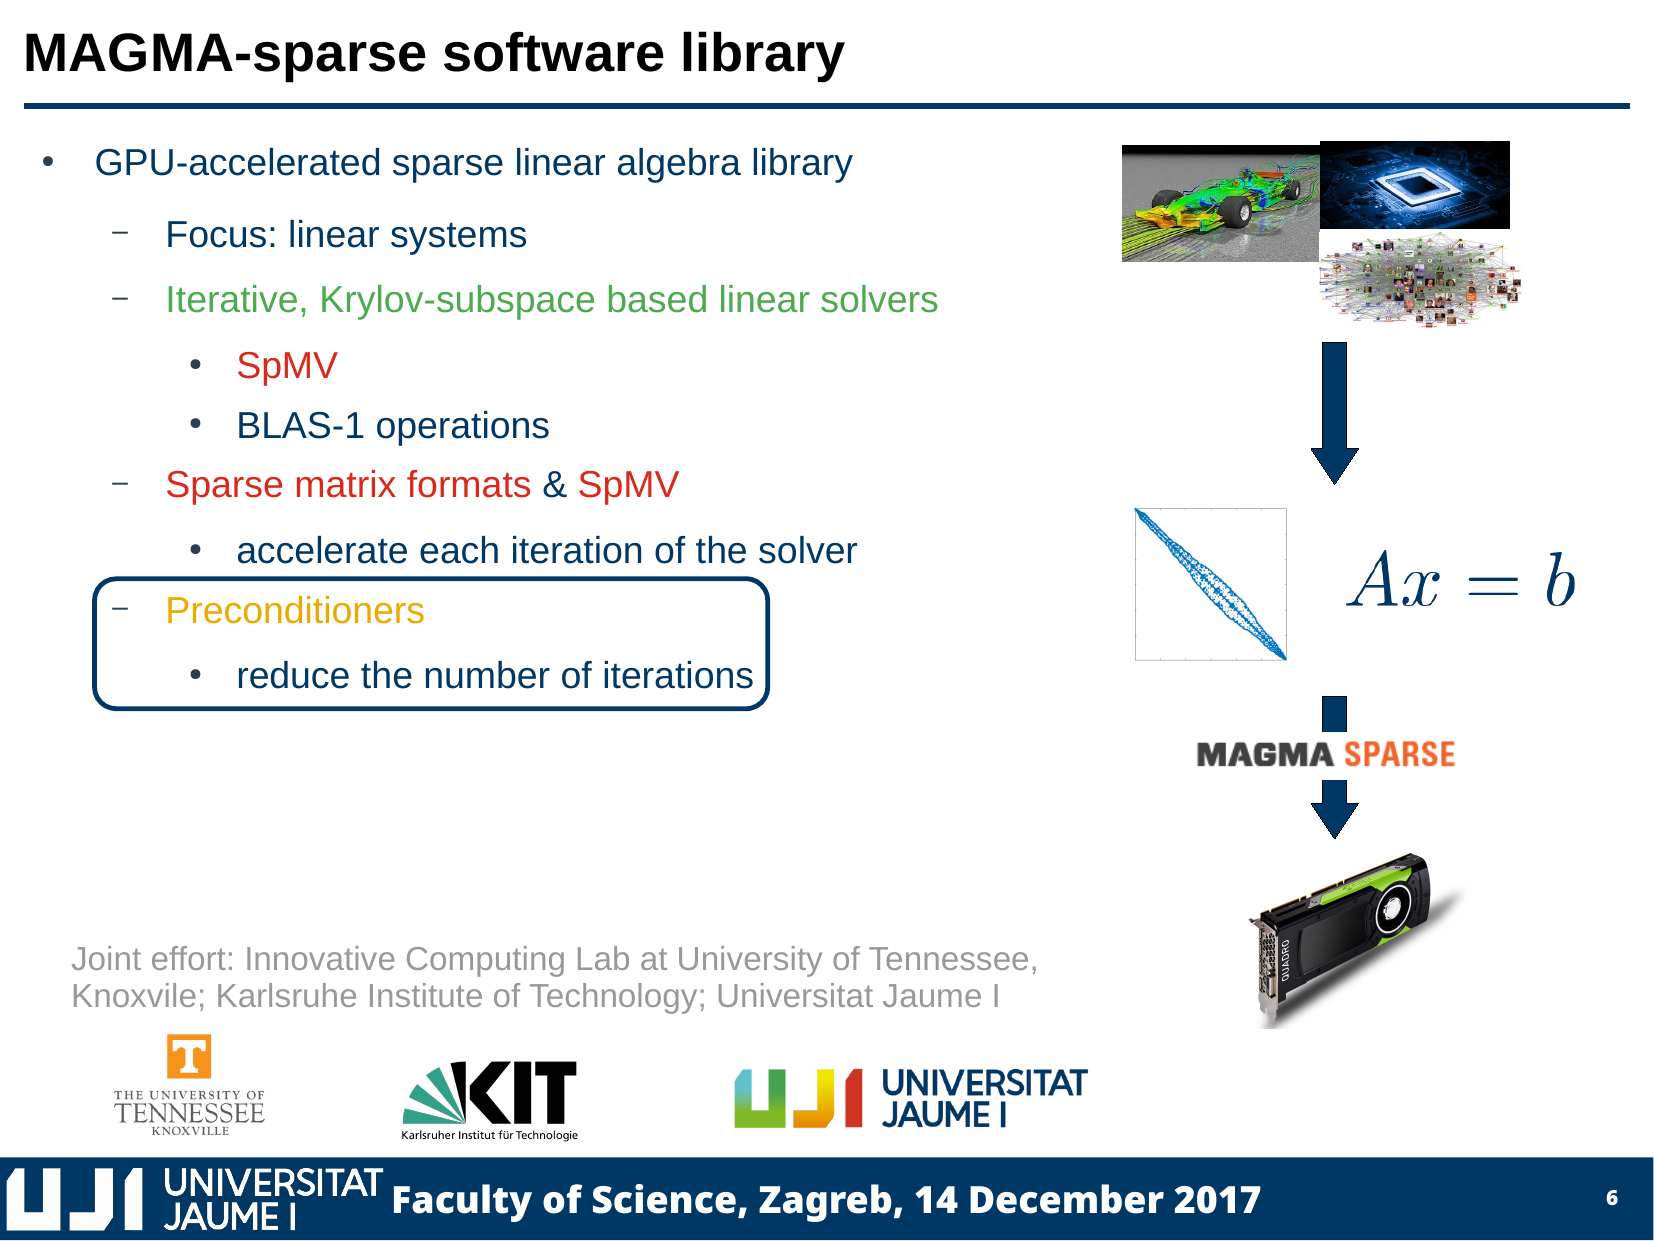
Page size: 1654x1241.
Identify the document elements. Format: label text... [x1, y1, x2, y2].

picture [1189, 732, 1465, 780]
picture [1216, 851, 1475, 1029]
title MAGMA-sparse software library [23, 0, 1630, 107]
list GPU-accelerated sparse linear algebra library Focus: linear systems Iterative, Krylov-subspace based linear solvers SpMV BLAS-1 operations Sparse matrix formats & SpMV accelerate each iteration of the solver Preconditioners reduce the number of iterations [23, 141, 1040, 721]
text_box [1322, 696, 1347, 732]
picture [0, 1158, 390, 1241]
picture [1122, 141, 1524, 328]
picture [732, 1062, 1094, 1132]
picture [401, 1057, 579, 1146]
text_box [1311, 780, 1359, 839]
text_box Joint effort: Innovative Computing Lab at University of Tennessee, Knoxvile; Karlsruhe Institute of Technology; Universitat Jaume I [20, 933, 1099, 1028]
picture [1346, 550, 1575, 606]
text_box [1311, 342, 1359, 485]
picture [1134, 507, 1288, 662]
picture [70, 1021, 308, 1155]
